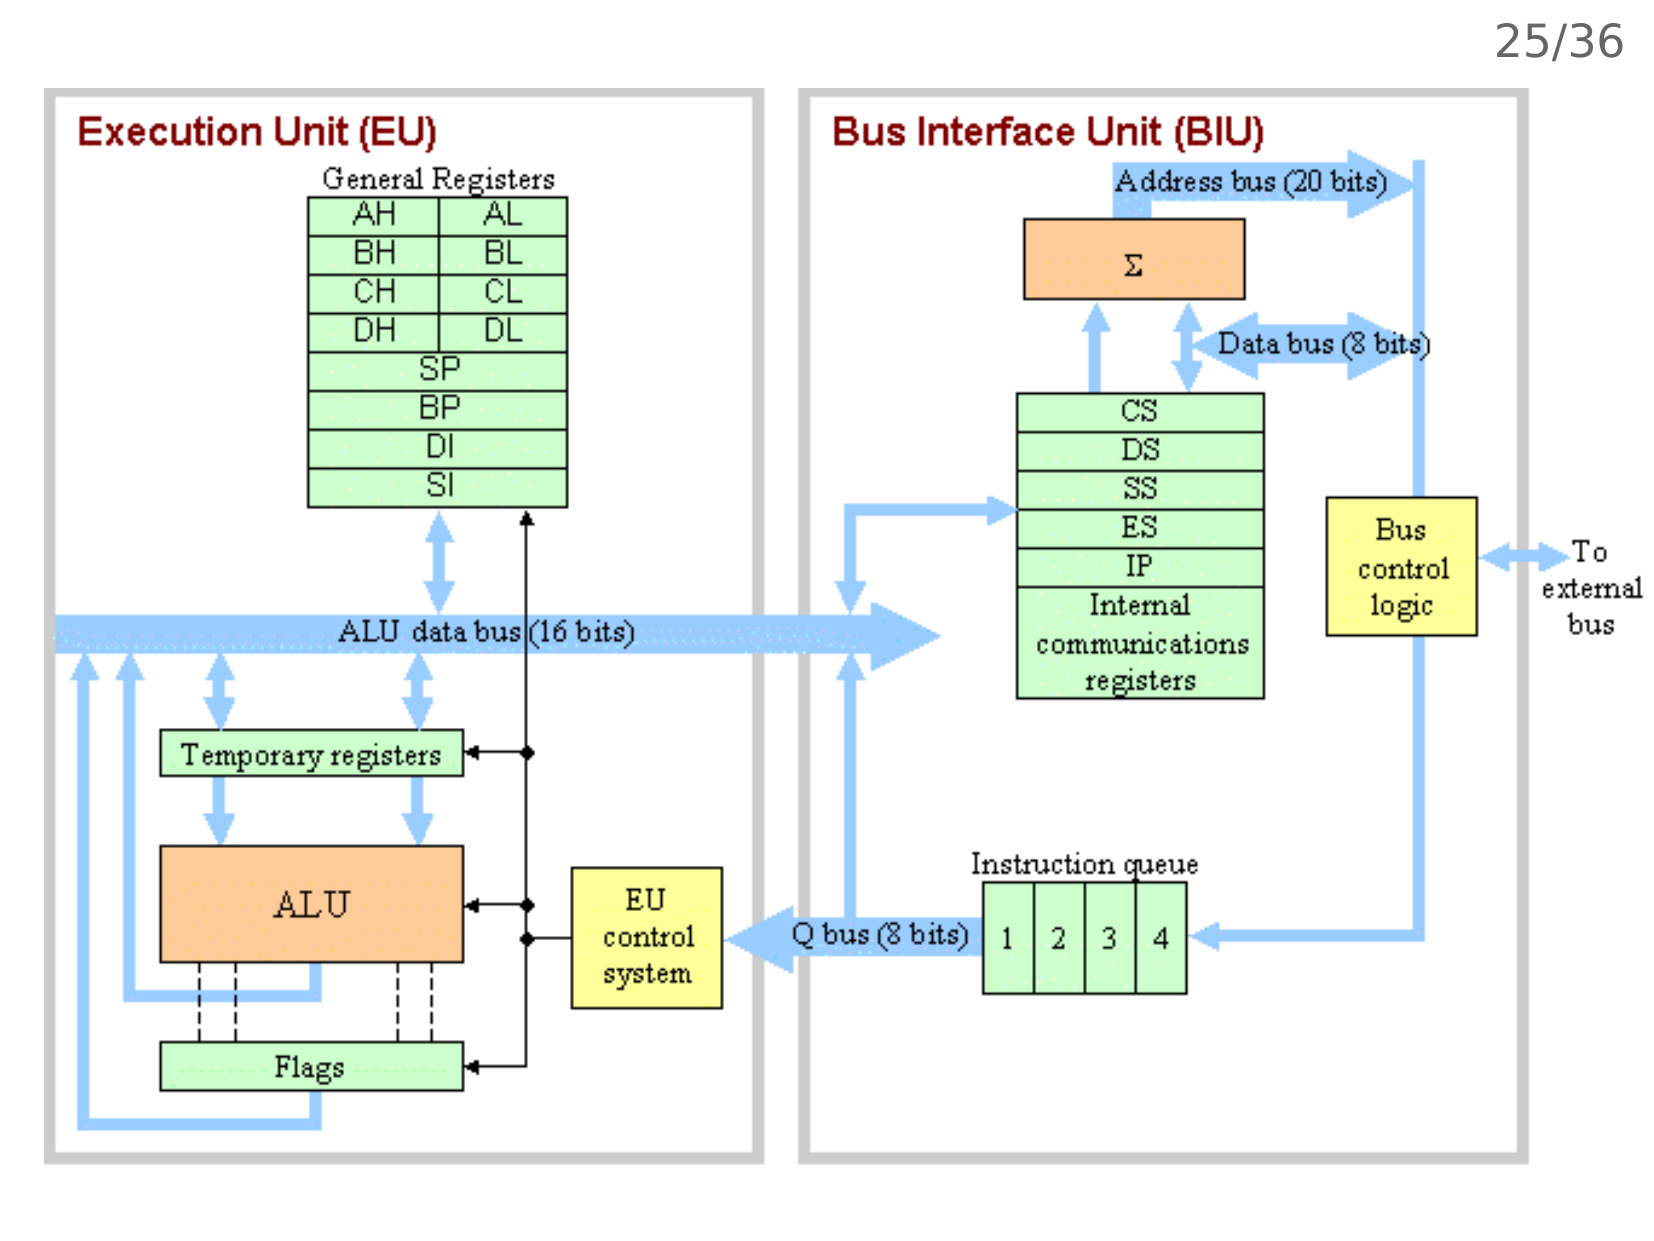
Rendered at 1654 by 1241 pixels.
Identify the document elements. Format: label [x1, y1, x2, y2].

picture [44, 88, 1653, 1182]
